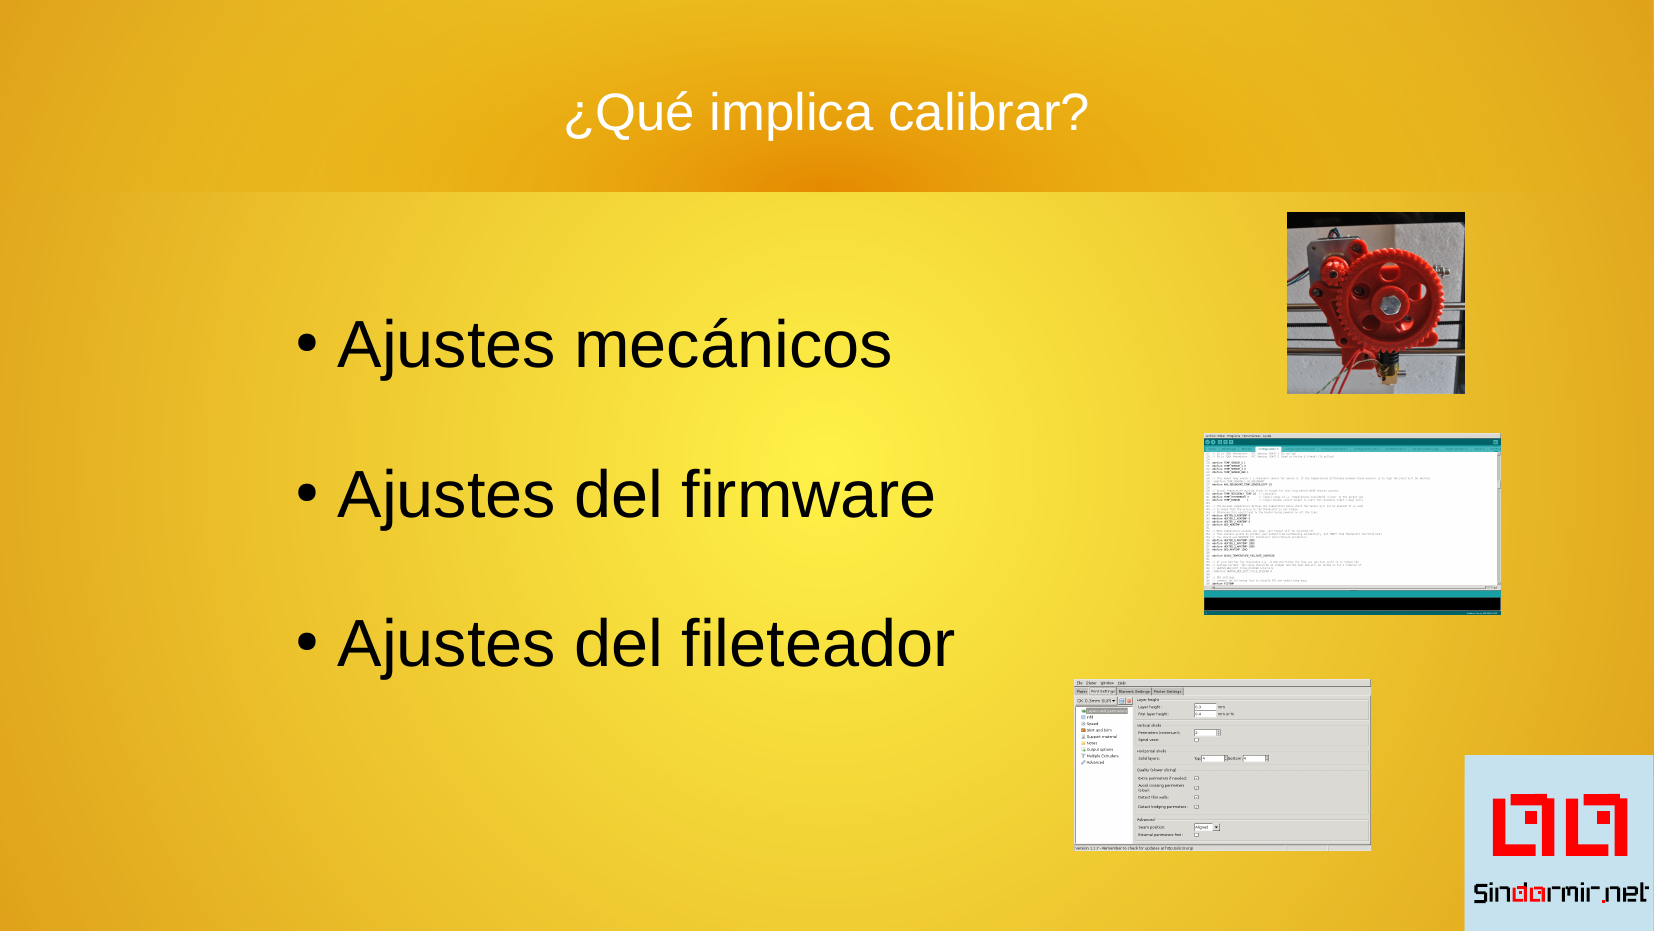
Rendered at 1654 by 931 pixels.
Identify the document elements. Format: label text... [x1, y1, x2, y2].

picture [1464, 755, 1654, 931]
picture [1204, 433, 1501, 615]
title ¿Qué implica calibrar? [82, 35, 1571, 189]
picture [1074, 679, 1371, 851]
picture [1287, 212, 1465, 394]
subtitle Ajustes mecánicos Ajustes del firmware Ajustes del fileteador [295, 224, 1453, 764]
